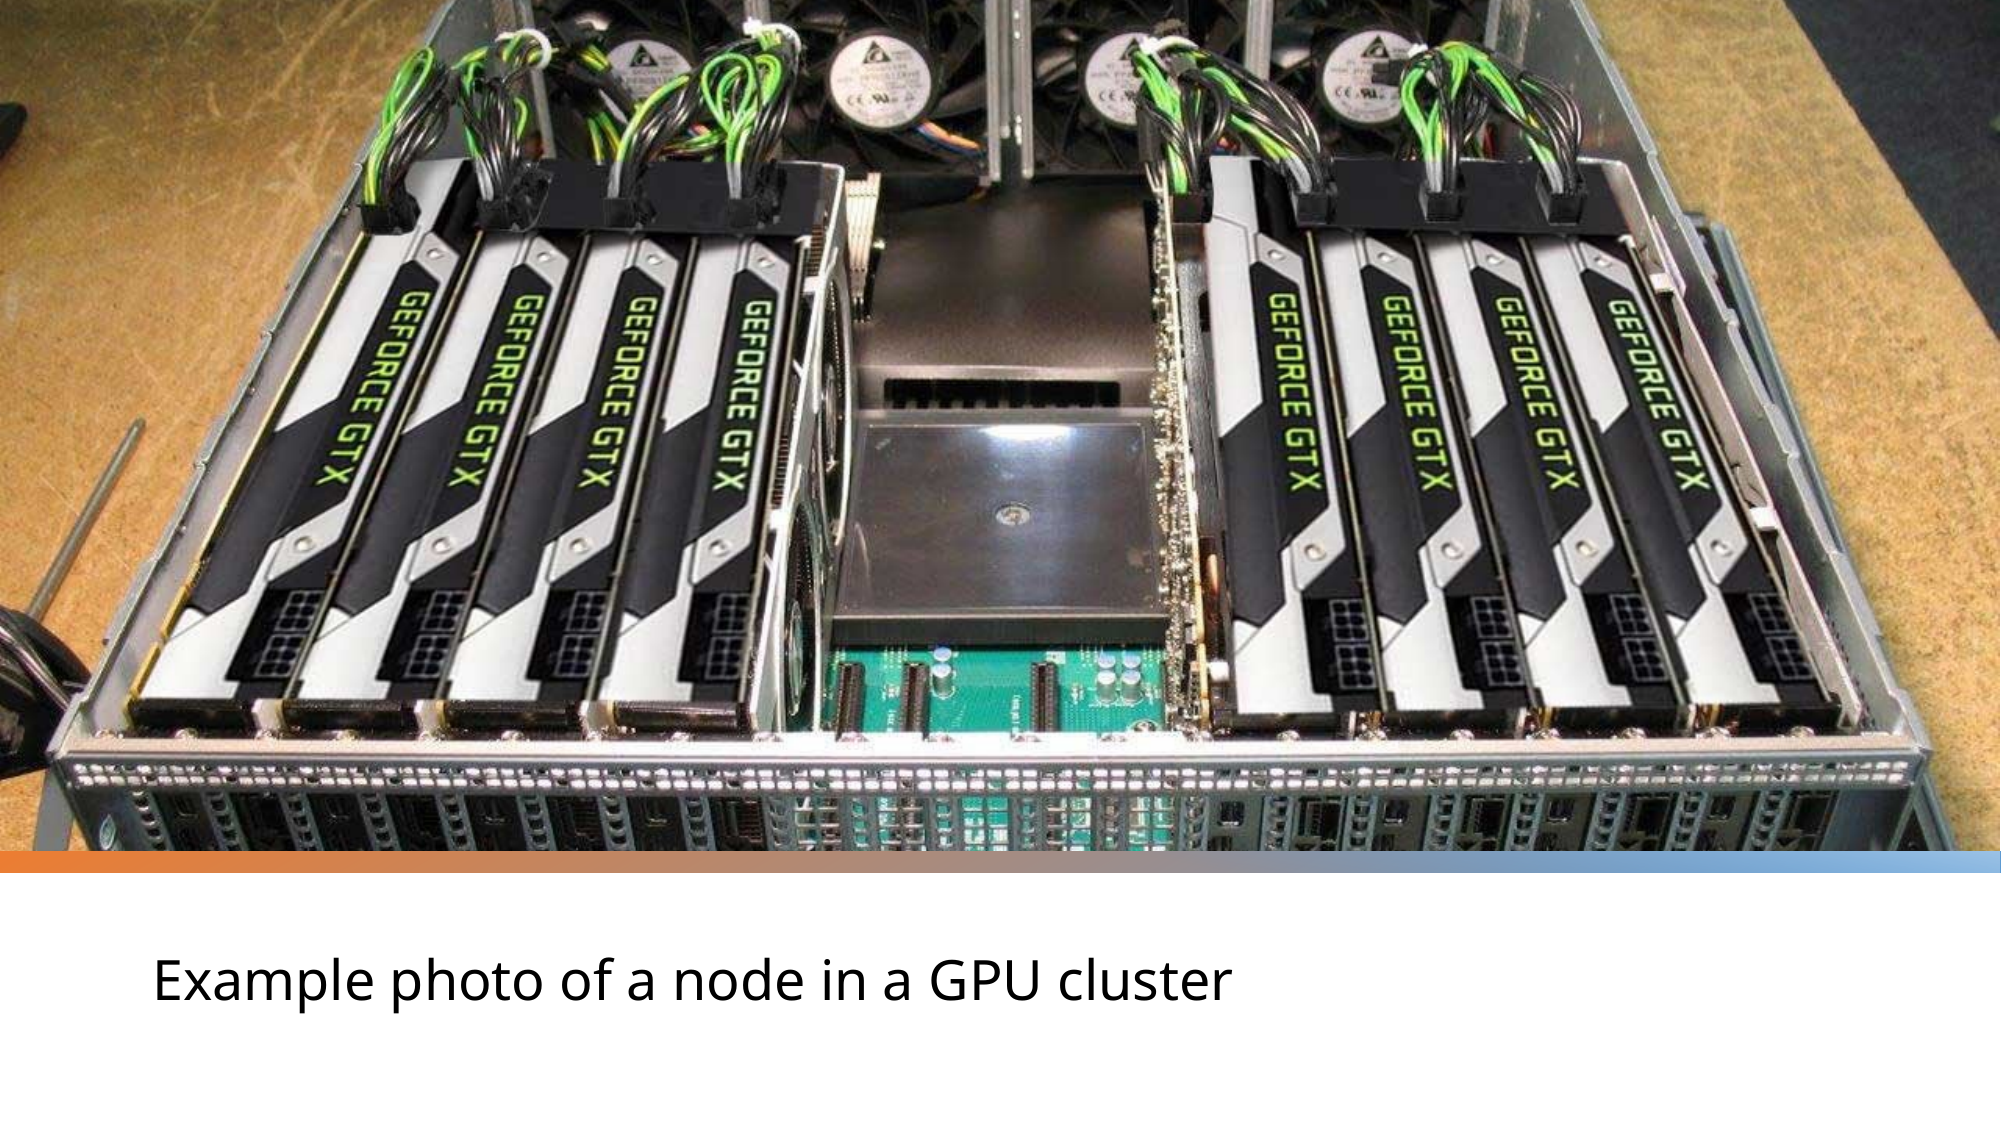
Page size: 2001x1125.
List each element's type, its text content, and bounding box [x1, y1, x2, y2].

title Example photo of a node in a GPU cluster [137, 916, 1274, 1049]
picture [0, 0, 2000, 851]
text_box [0, 851, 2000, 873]
